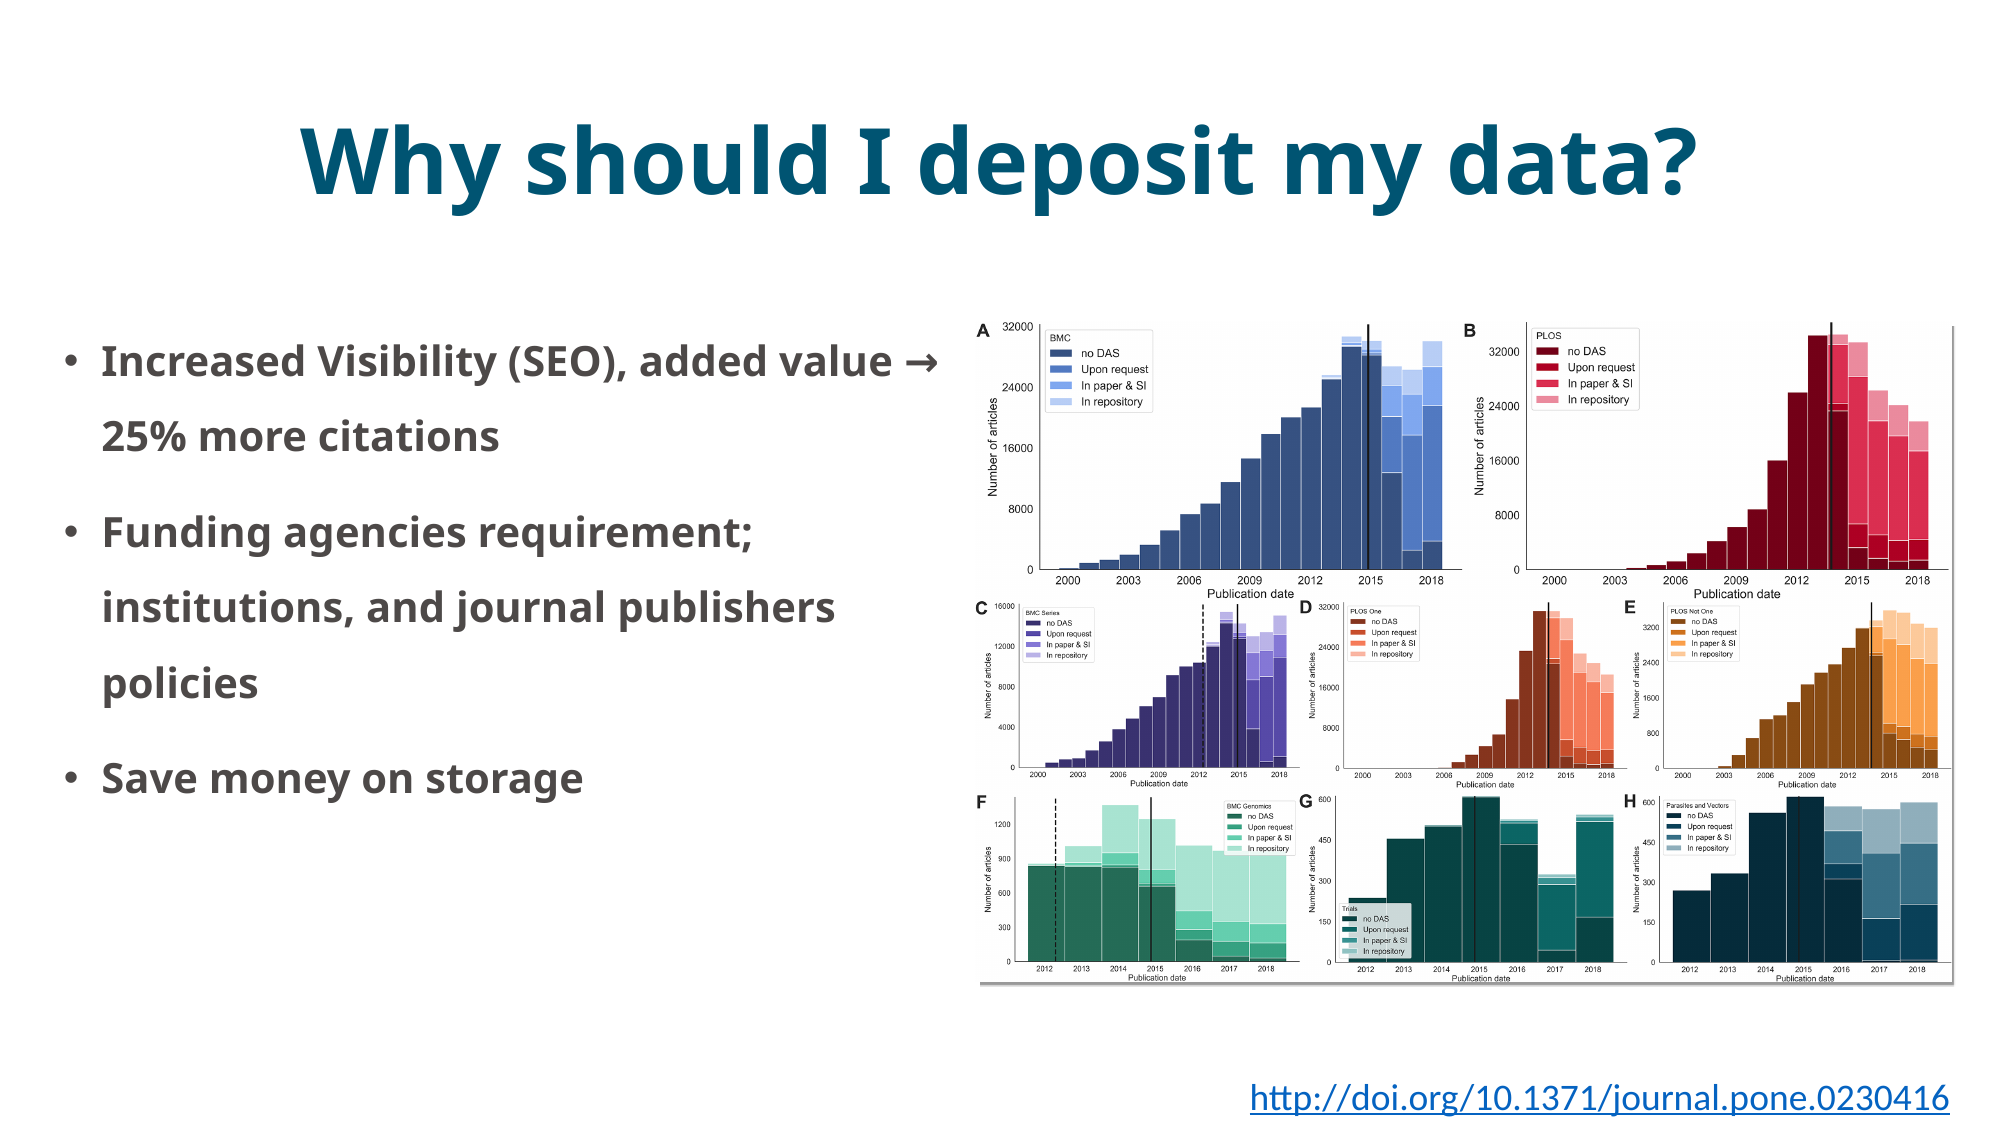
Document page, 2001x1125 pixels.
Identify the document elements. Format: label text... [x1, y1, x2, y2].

title Why should I deposit my data? [137, 56, 1863, 274]
list Increased Visibility (SEO), added value → 25% more citations Funding agencies requirement; institutions, and journal publishers policies Save money on storage [48, 302, 994, 1017]
text_box http://doi.org/10.1371/journal.pone.0230416 [1234, 1065, 1968, 1125]
picture [975, 321, 1952, 982]
